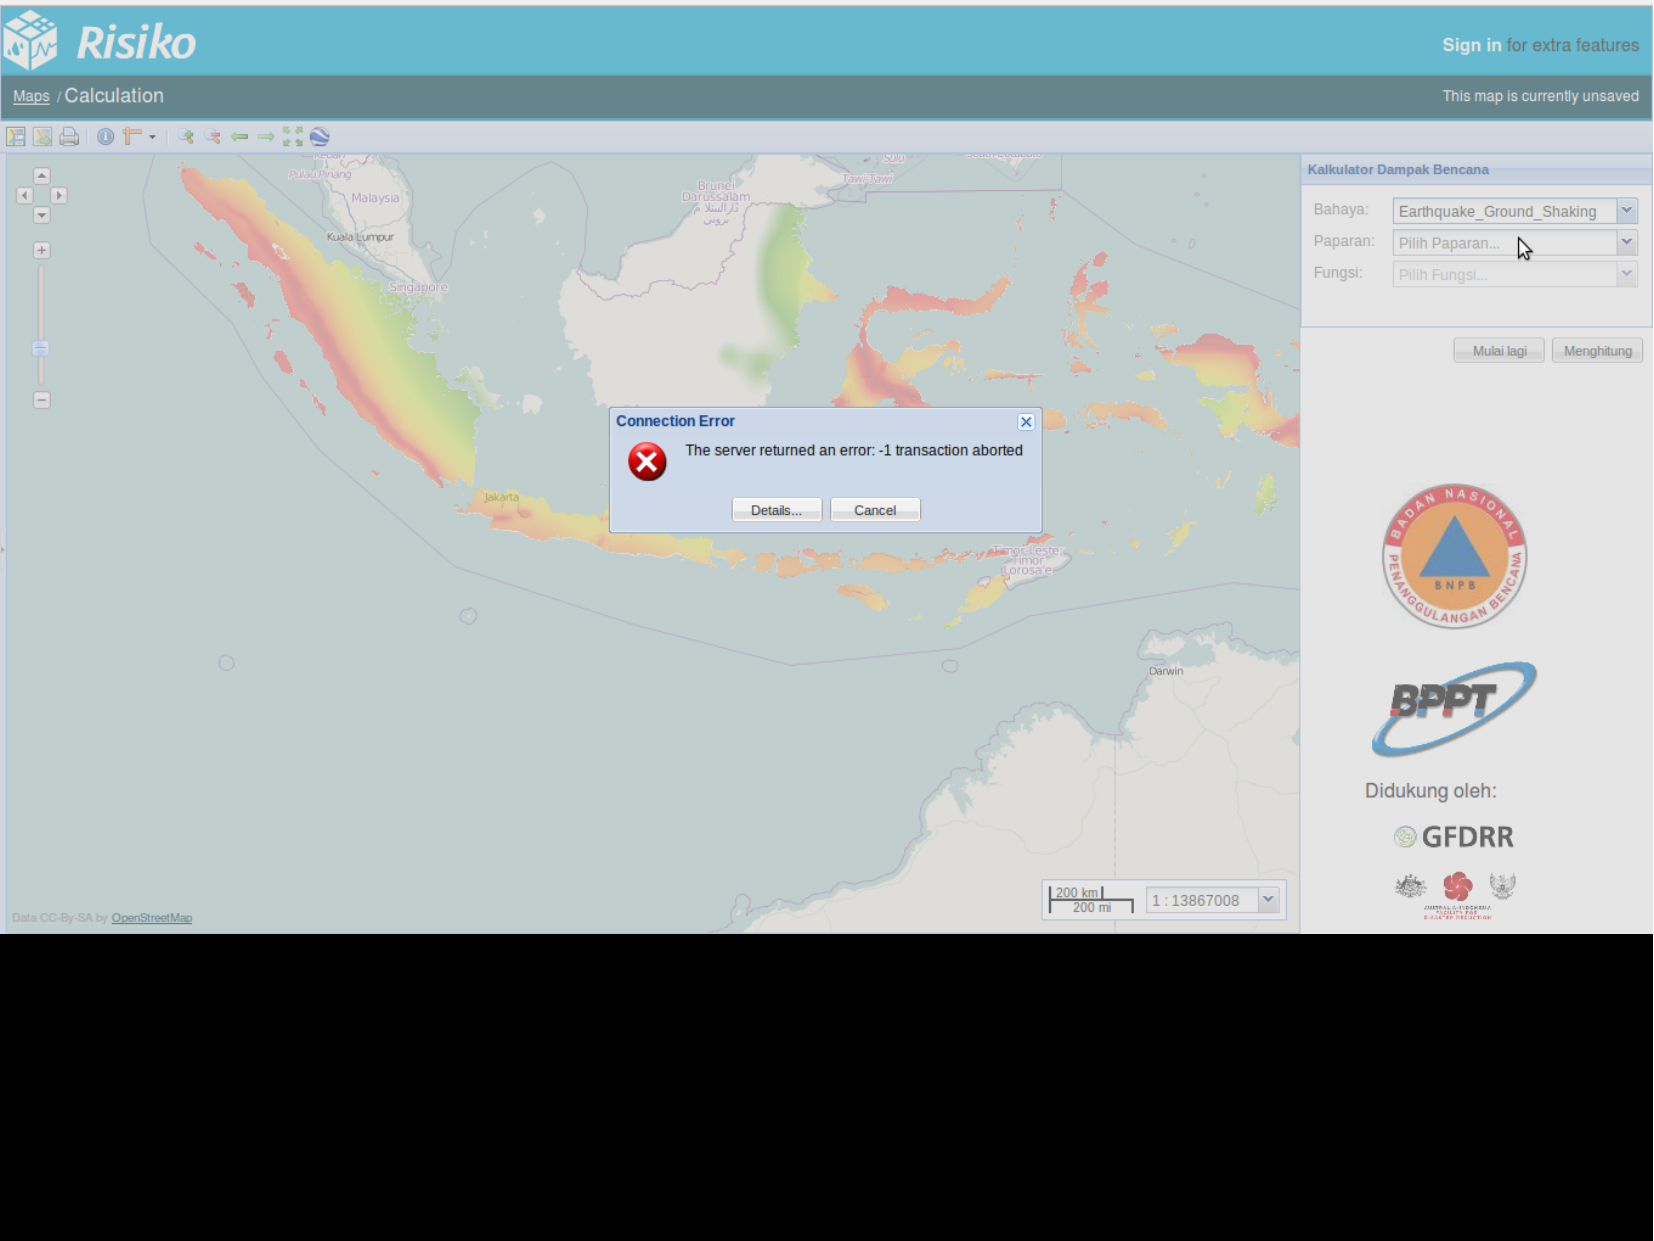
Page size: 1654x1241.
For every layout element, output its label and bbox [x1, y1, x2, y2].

picture [0, 0, 1653, 934]
